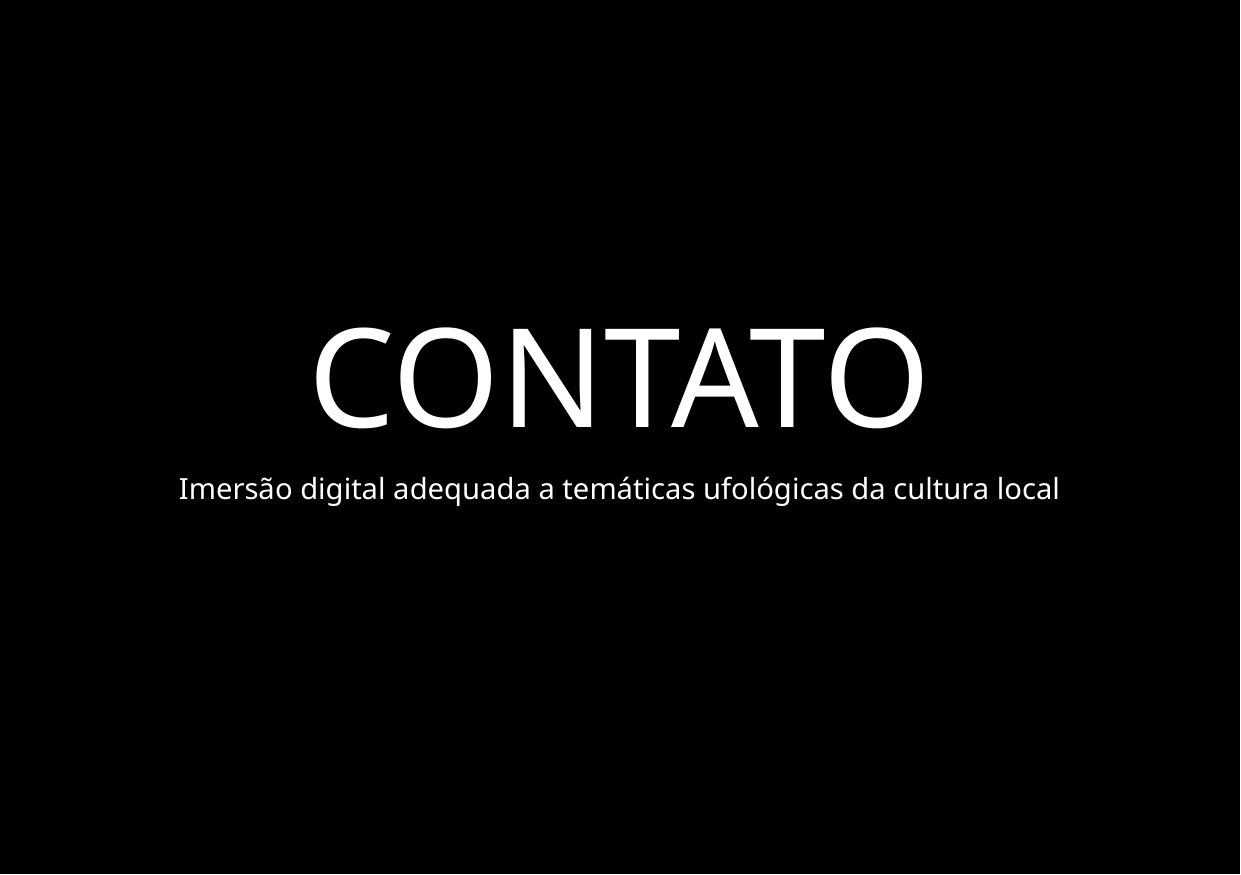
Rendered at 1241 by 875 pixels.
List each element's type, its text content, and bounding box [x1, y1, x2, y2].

title CONTATO Imersão digital adequada a temáticas ufológicas da cultura local [58, 299, 1182, 490]
